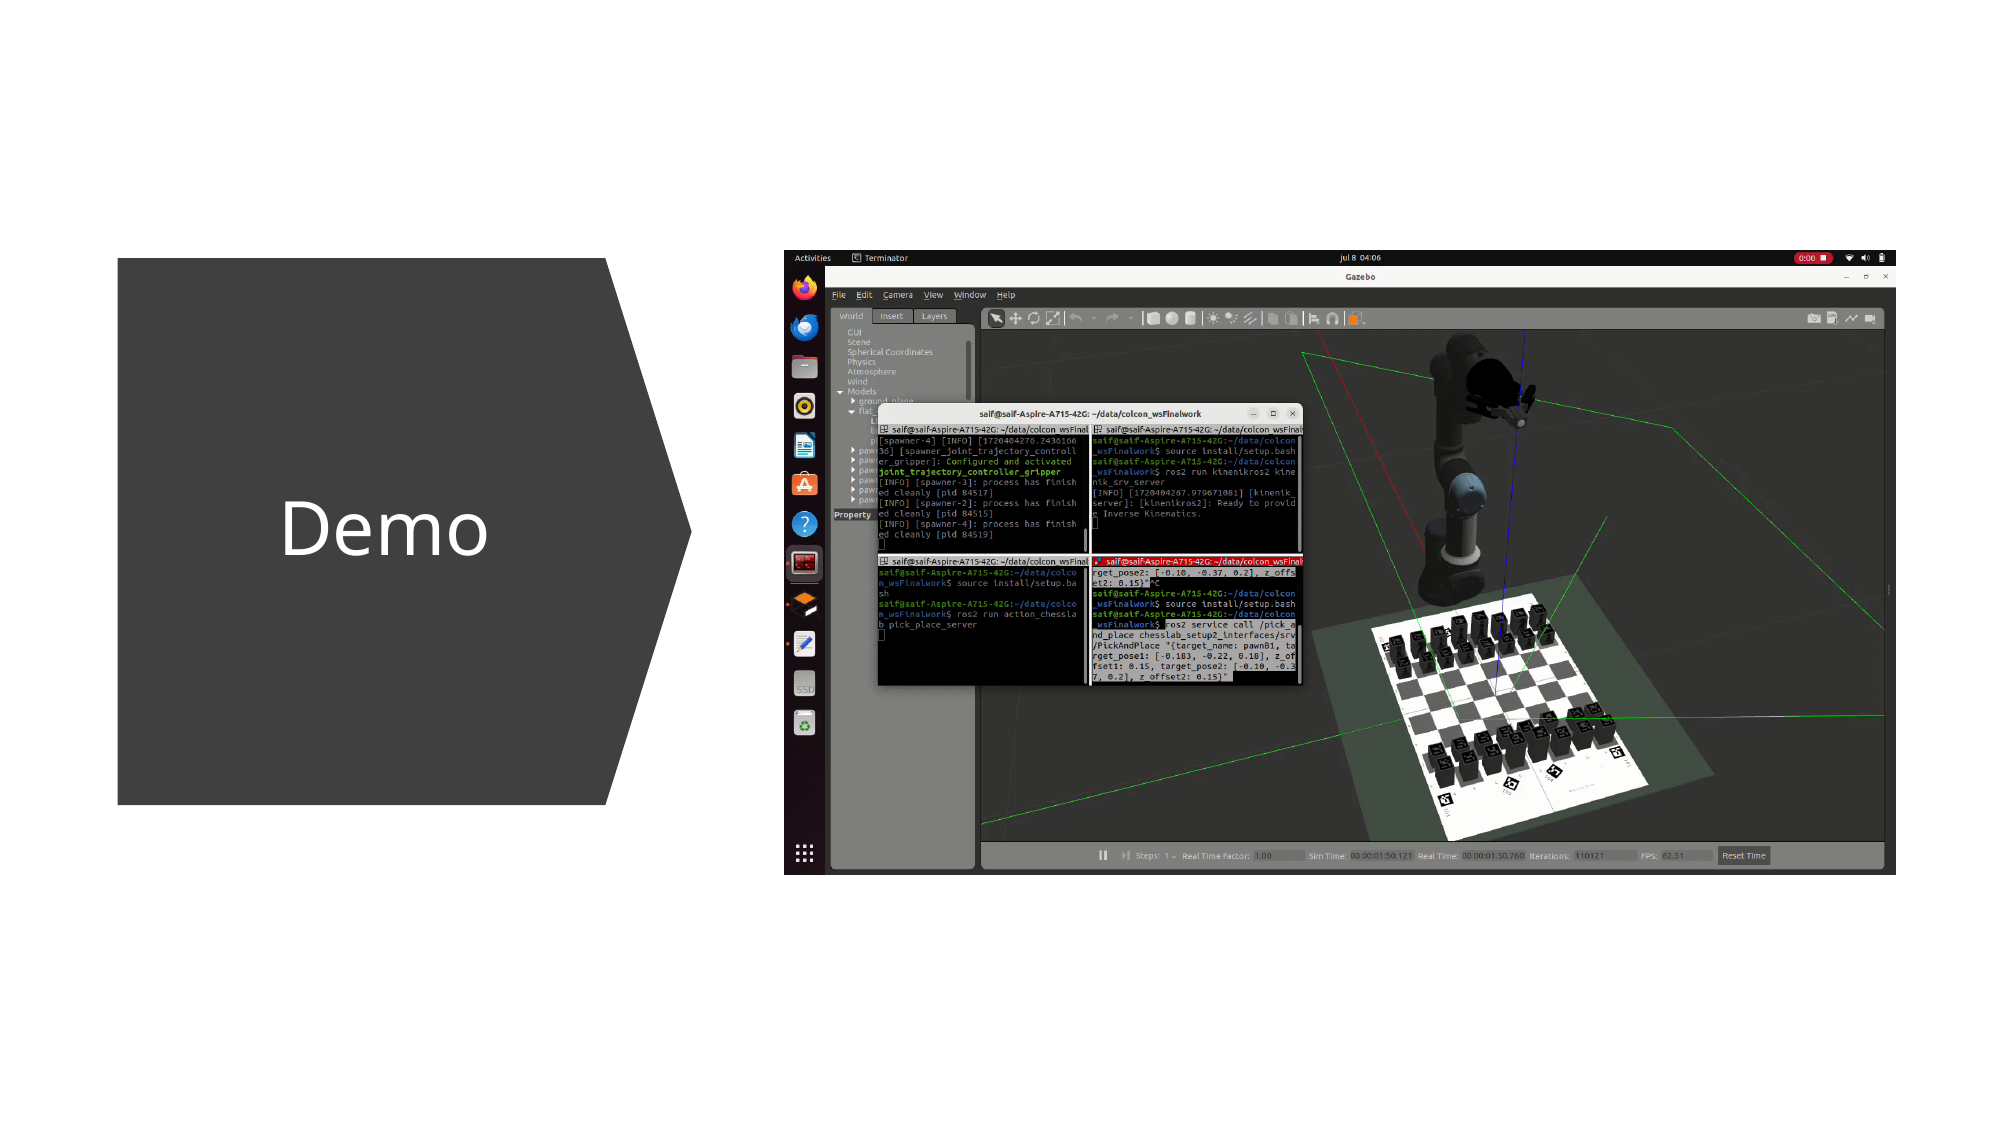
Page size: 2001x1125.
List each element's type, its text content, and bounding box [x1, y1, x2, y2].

text_box [783, 249, 1896, 876]
title Demo [168, 322, 601, 741]
text_box [117, 258, 692, 806]
